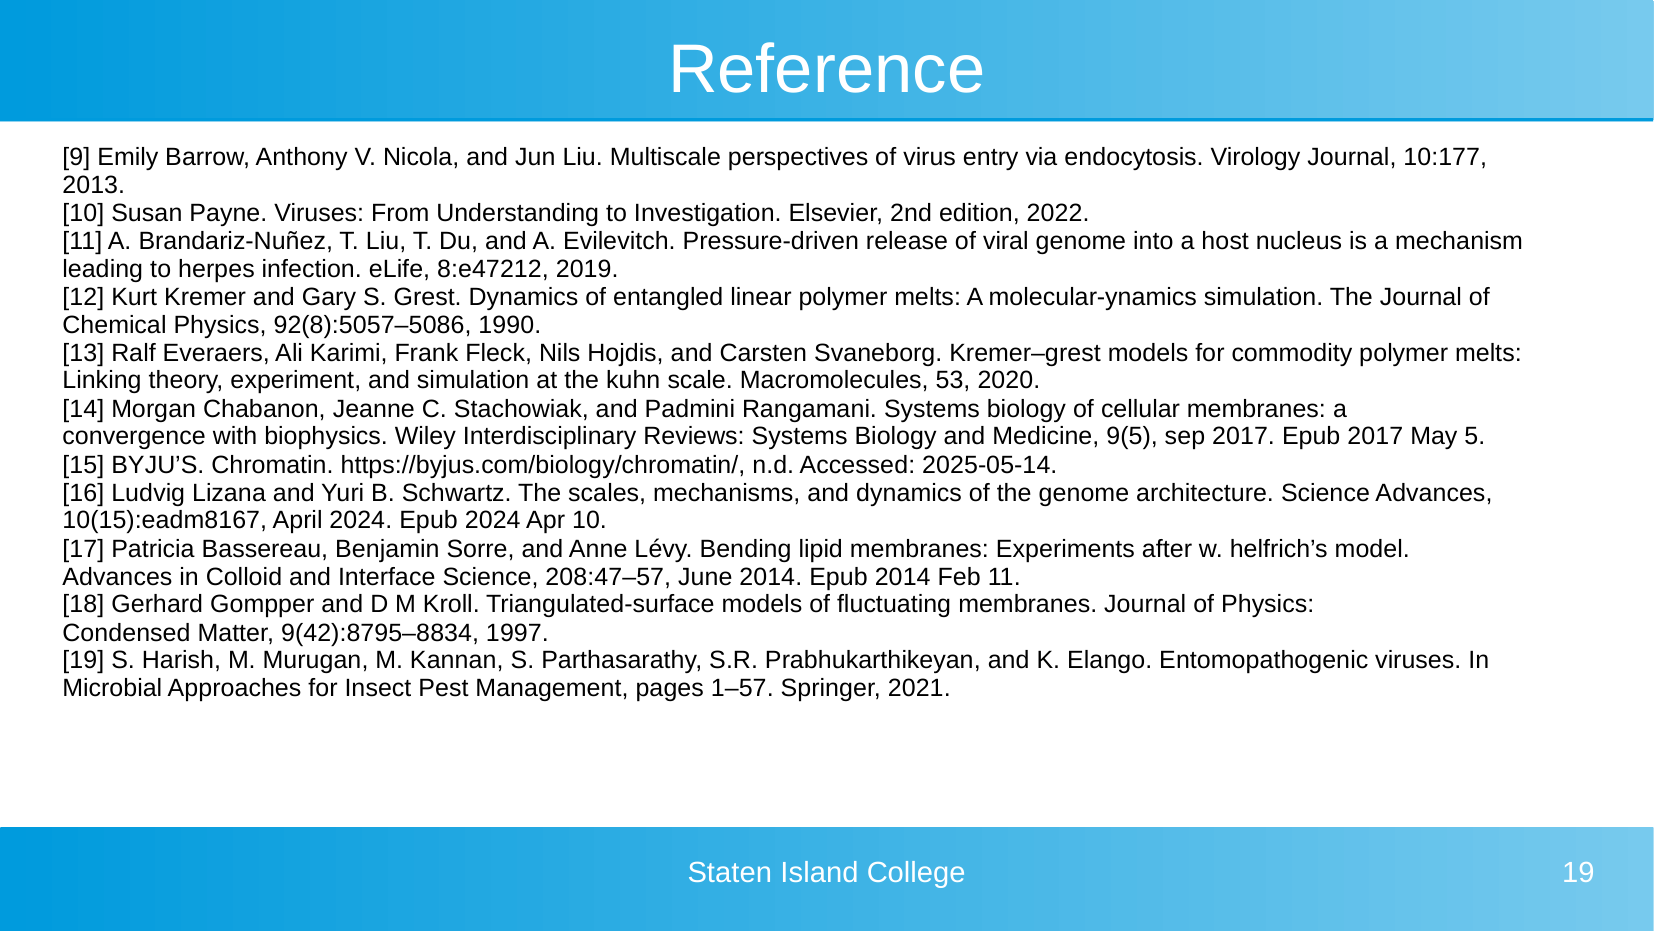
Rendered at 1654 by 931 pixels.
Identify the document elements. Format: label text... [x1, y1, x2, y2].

text_box [9] Emily Barrow, Anthony V. Nicola, and Jun Liu. Multiscale perspectives of virus entry via endocytosis. Virology Journal, 10:177, 2013. [10] Susan Payne. Viruses: From Understanding to Investigation. Elsevier, 2nd edition, 2022. [11] A. Brandariz-Nuñez, T. Liu, T. Du, and A. Evilevitch. Pressure-driven release of viral genome into a host nucleus is a mechanism leading to herpes infection. eLife, 8:e47212, 2019. [12] Kurt Kremer and Gary S. Grest. Dynamics of entangled linear polymer melts: A molecular-ynamics simulation. The Journal of Chemical Physics, 92(8):5057–5086, 1990. [13] Ralf Everaers, Ali Karimi, Frank Fleck, Nils Hojdis, and Carsten Svaneborg. Kremer–grest models for commodity polymer melts: Linking theory, experiment, and simulation at the kuhn scale. Macromolecules, 53, 2020. [14] Morgan Chabanon, Jeanne C. Stachowiak, and Padmini Rangamani. Systems biology of cellular membranes: a convergence with biophysics. Wiley Interdisciplinary Reviews: Systems Biology and Medicine, 9(5), sep 2017. Epub 2017 May 5. [15] BYJU’S. Chromatin. https://byjus.com/biology/chromatin/, n.d. Accessed: 2025-05-14. [16] Ludvig Lizana and Yuri B. Schwartz. The scales, mechanisms, and dynamics of the genome architecture. Science Advances, 10(15):eadm8167, April 2024. Epub 2024 Apr 10. [17] Patricia Bassereau, Benjamin Sorre, and Anne Lévy. Bending lipid membranes: Experiments after w. helfrich’s model. Advances in Colloid and Interface Science, 208:47–57, June 2014. Epub 2014 Feb 11. [18] Gerhard Gompper and D M Kroll. Triangulated-surface models of fluctuating membranes. Journal of Physics: Condensed Matter, 9(42):8795–8834, 1997. [19] S. Harish, M. Murugan, M. Kannan, S. Parthasarathy, S.R. Prabhukarthikeyan, and K. Elango. Entomopathogenic viruses. In Microbial Approaches for Insect Pest Management, pages 1–57. Springer, 2021. [47, 135, 1547, 724]
title Reference [59, 29, 1595, 108]
